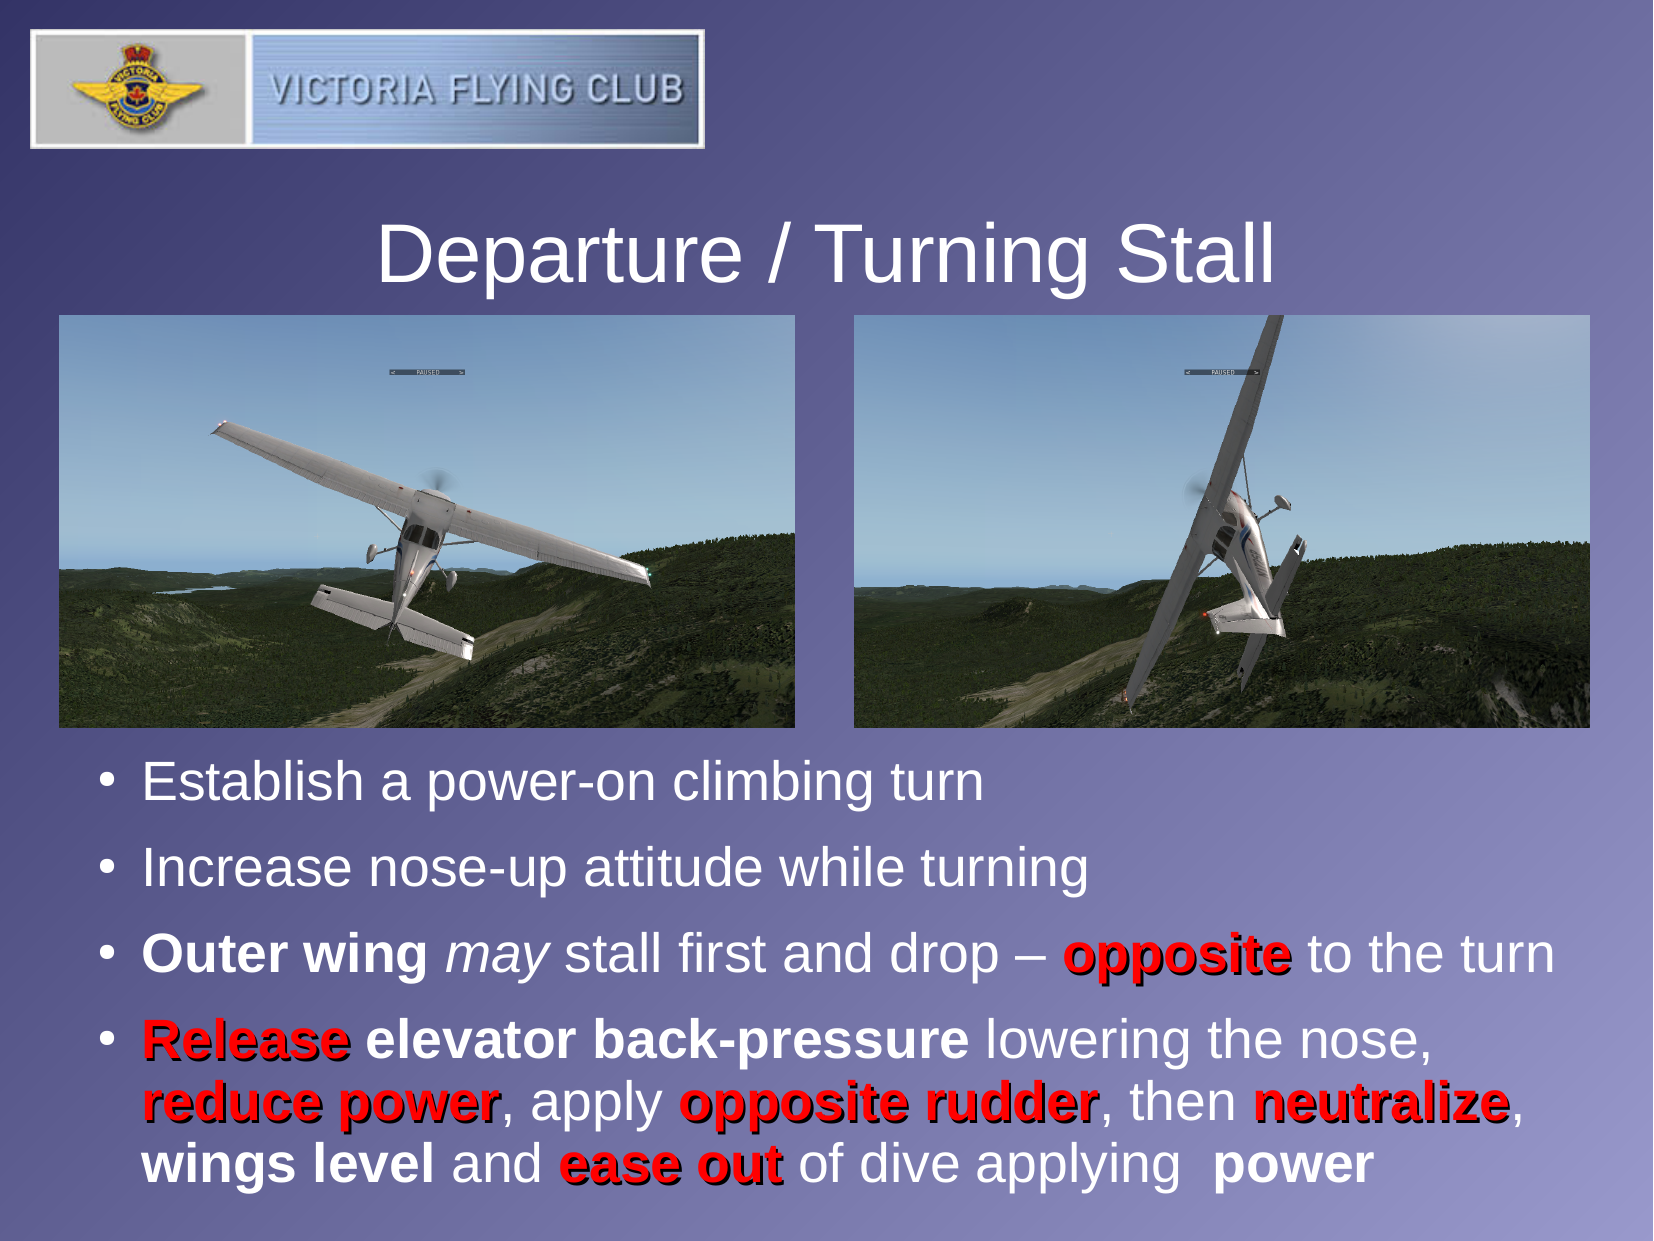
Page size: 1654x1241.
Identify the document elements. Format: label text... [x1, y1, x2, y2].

list Establish a power-on climbing turn Increase nose-up attitude while turning Outer wing may stall first and drop – opposite to the turn Release elevator back-pressure lowering the nose, reduce power, apply opposite rudder, then neutralize, wings level and ease out of dive applying power [82, 750, 1571, 1201]
picture [854, 315, 1590, 728]
title Departure / Turning Stall [82, 150, 1571, 358]
picture [30, 29, 705, 149]
picture [59, 315, 795, 728]
